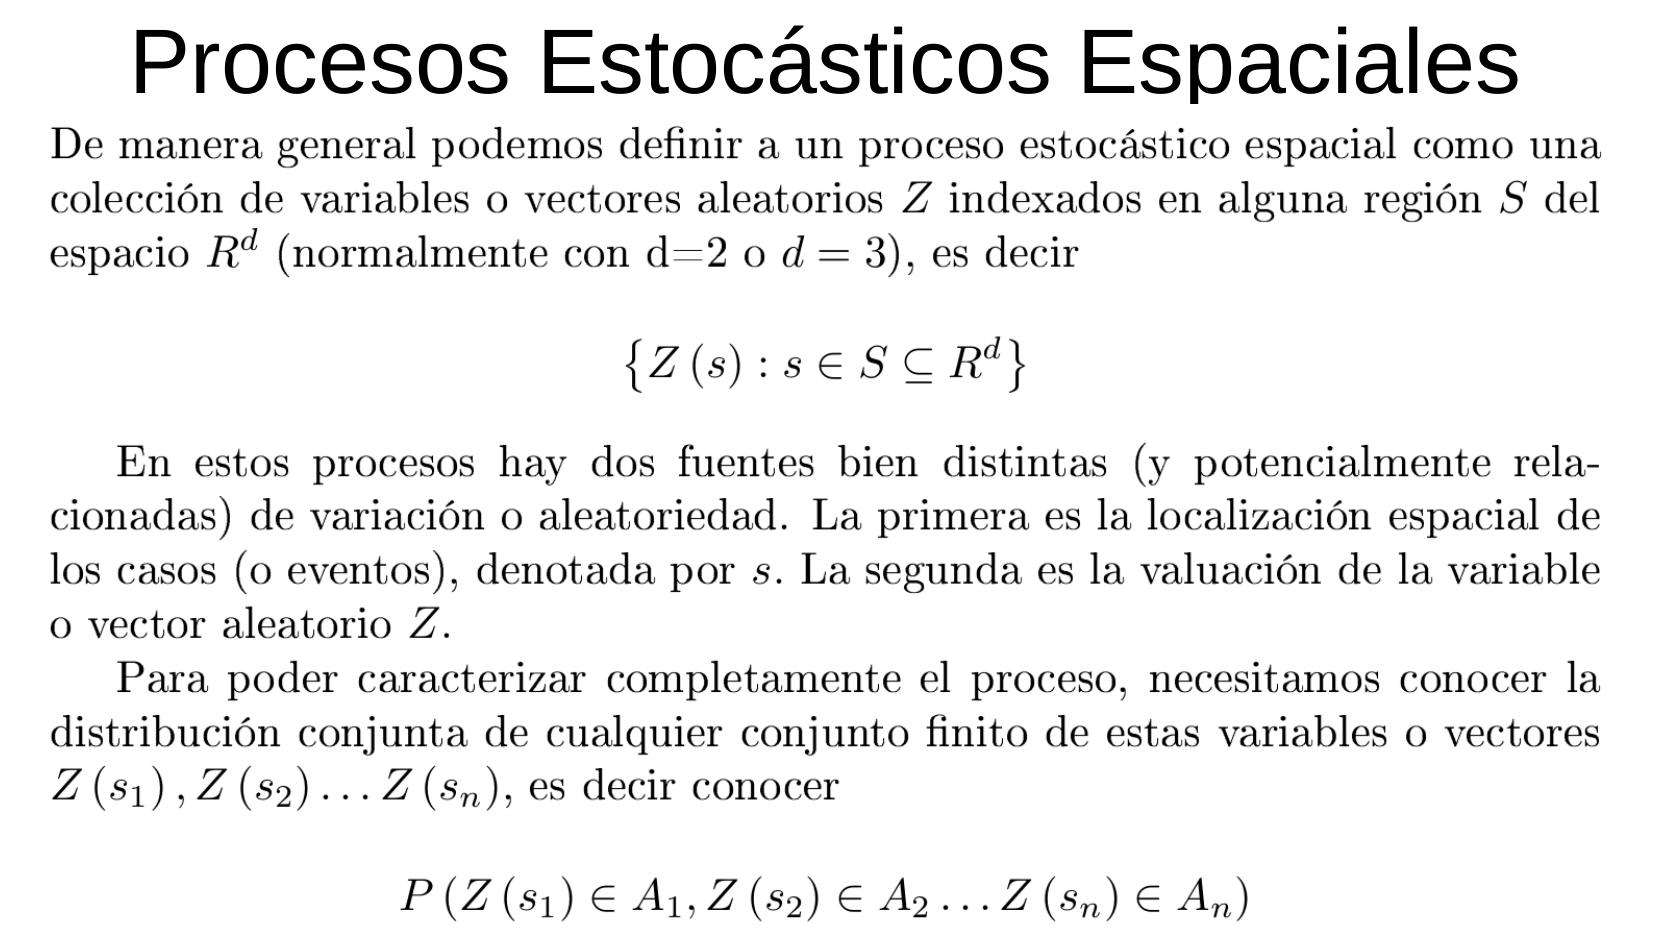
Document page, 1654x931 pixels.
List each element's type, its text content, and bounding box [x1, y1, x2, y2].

picture [33, 104, 1626, 931]
title Procesos Estocásticos Espaciales [82, 0, 1571, 104]
